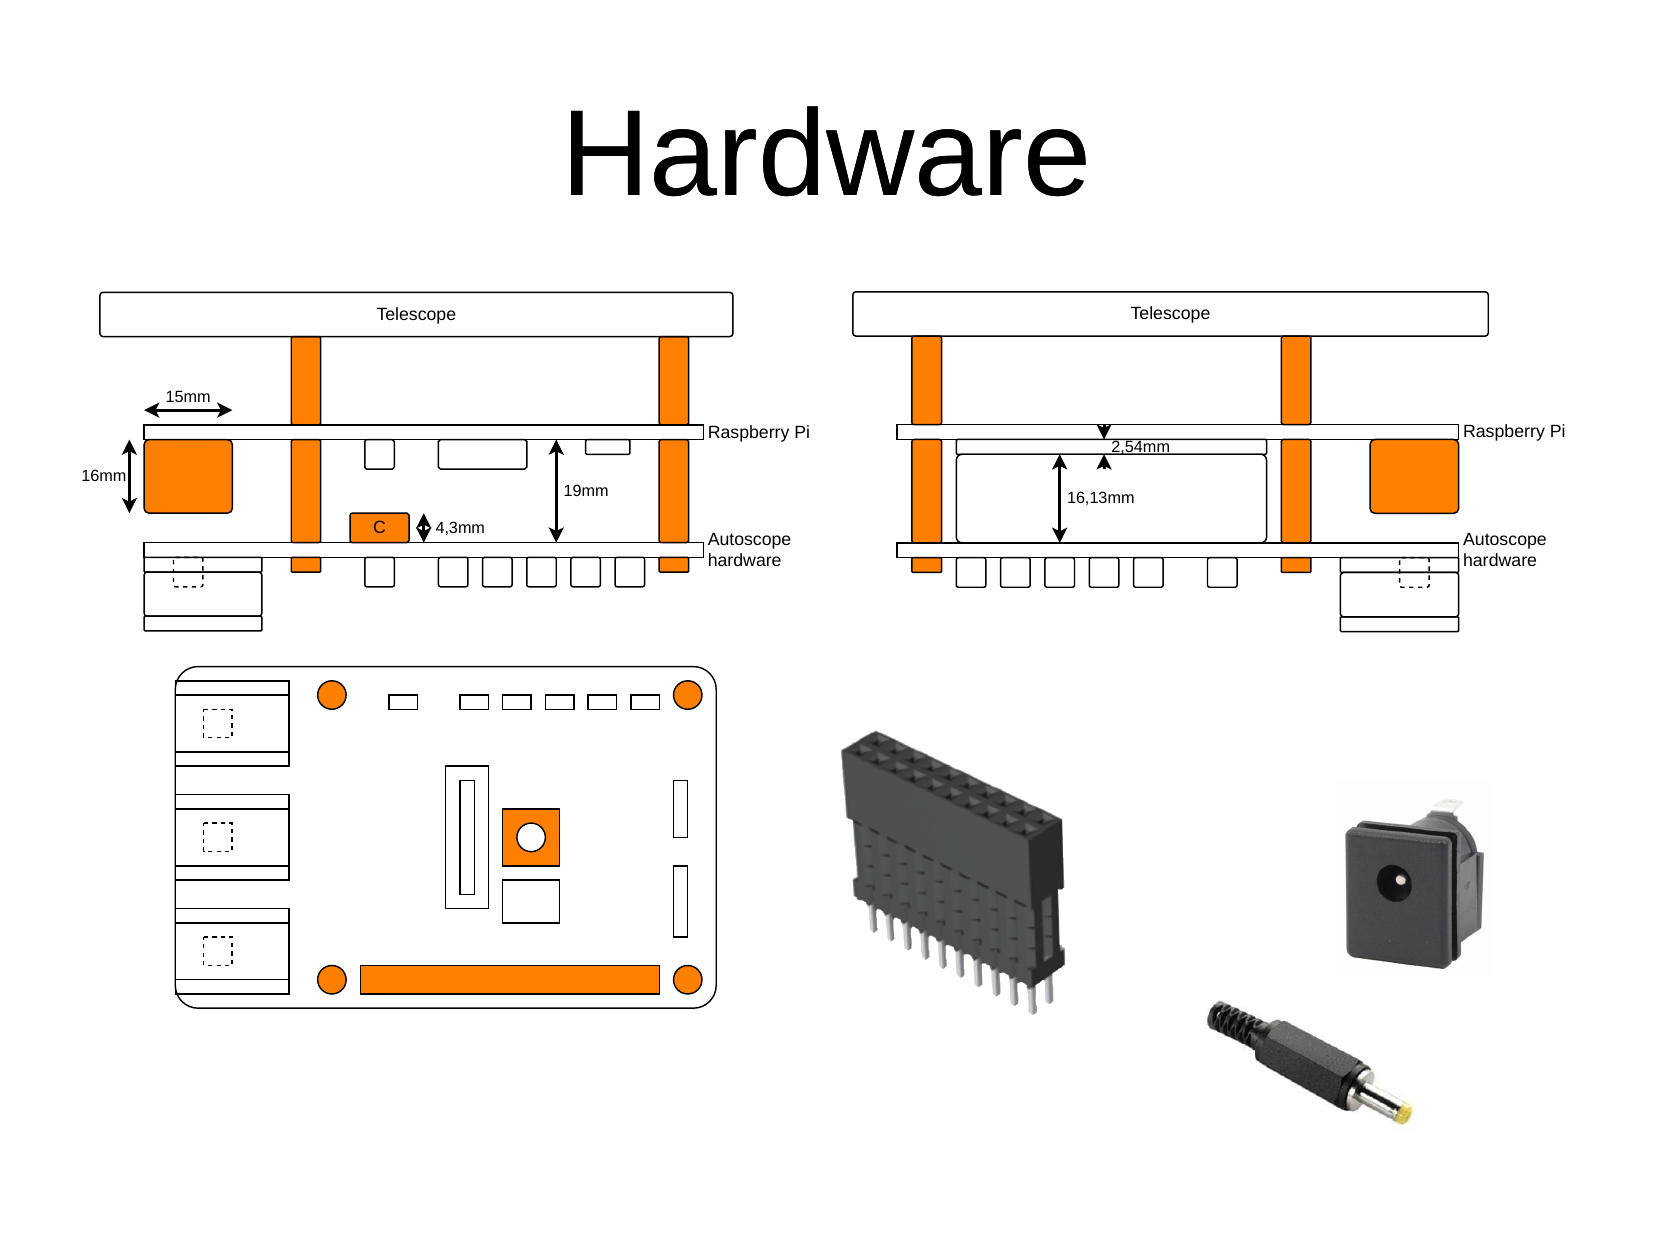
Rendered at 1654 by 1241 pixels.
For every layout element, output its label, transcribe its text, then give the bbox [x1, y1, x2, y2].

picture [82, 291, 809, 632]
picture [814, 708, 1091, 1039]
title Hardware [82, 49, 1571, 257]
picture [1192, 779, 1493, 1178]
picture [174, 665, 717, 1009]
picture [851, 290, 1566, 634]
